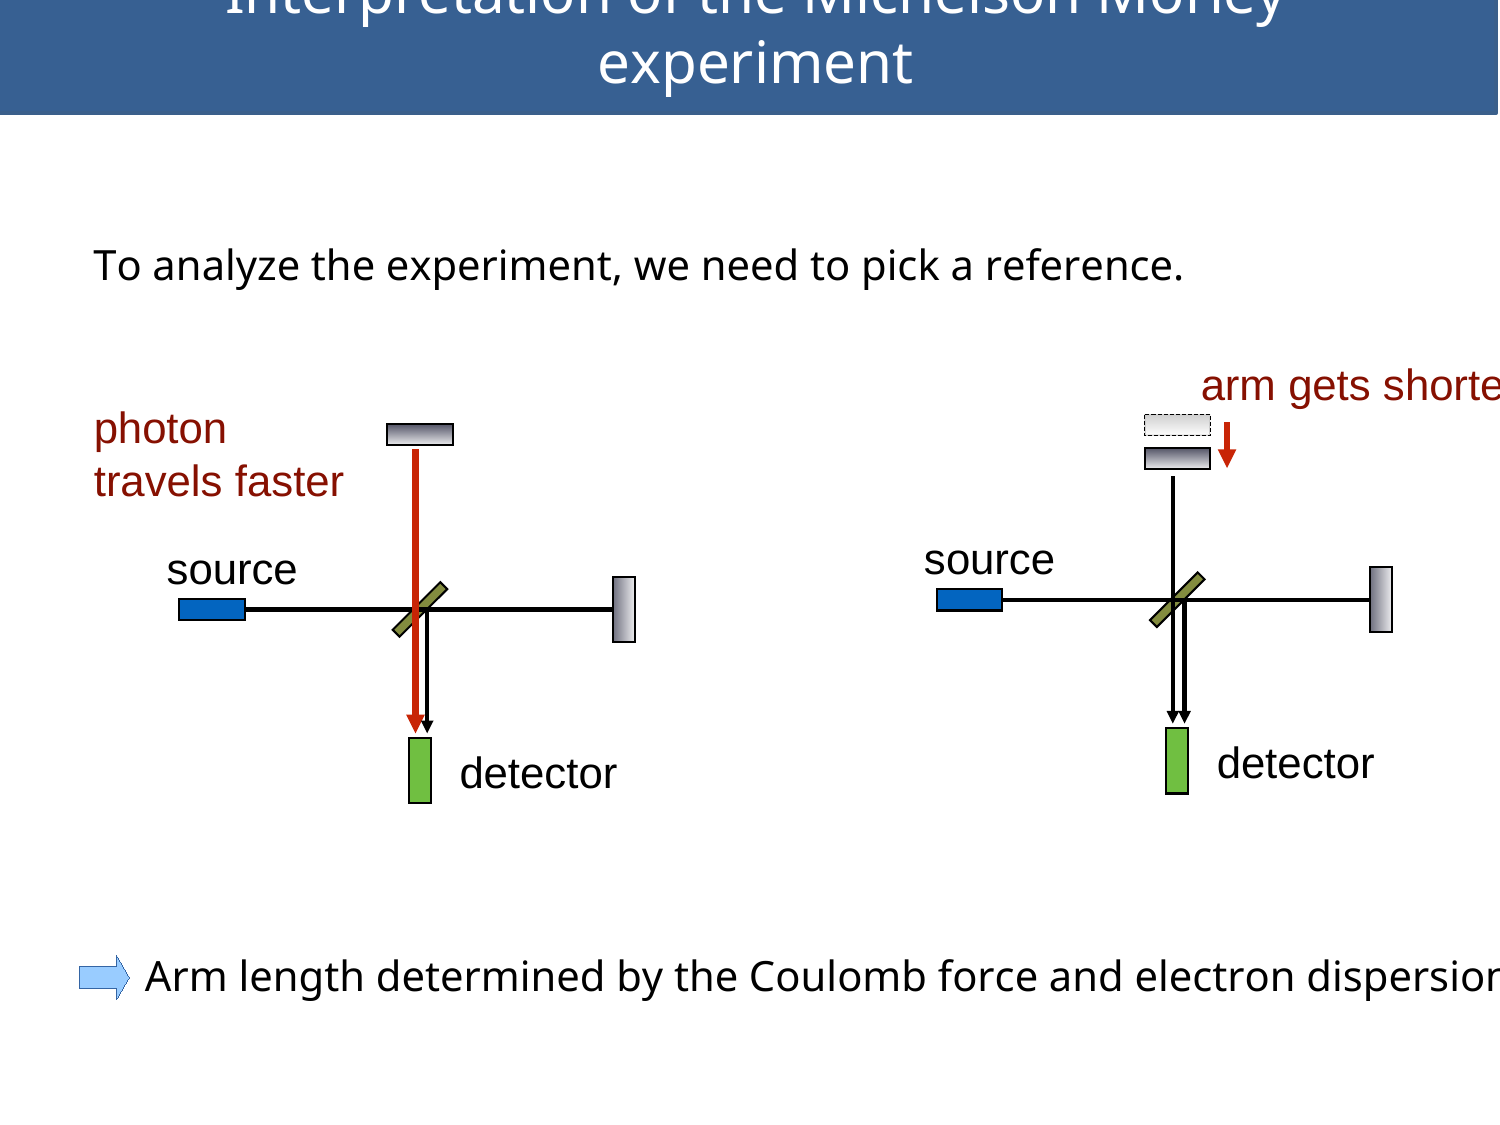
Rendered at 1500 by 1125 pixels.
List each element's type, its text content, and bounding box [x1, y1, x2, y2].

text_box photon travels faster [85, 428, 385, 477]
text_box [392, 612, 412, 637]
text_box [936, 588, 1002, 611]
text_box [1144, 447, 1210, 470]
text_box [1175, 572, 1205, 598]
text_box Interpretation of the Michelson Morley experiment [61, 27, 1450, 96]
text_box [1144, 414, 1211, 436]
text_box source [158, 542, 263, 592]
text_box [179, 598, 245, 621]
text_box [409, 737, 431, 804]
text_box source [915, 533, 1020, 582]
text_box [79, 955, 130, 1000]
text_box arm gets shorter [1192, 358, 1429, 408]
text_box [612, 576, 635, 643]
text_box [387, 423, 453, 446]
text_box [1149, 602, 1171, 627]
text_box [419, 582, 448, 607]
text_box Arm length determined by the Coulomb force and electron dispersion [130, 942, 1429, 1008]
text_box To analyze the experiment, we need to pick a reference. [93, 239, 1303, 285]
text_box [1370, 567, 1392, 633]
text_box detector [1208, 736, 1331, 786]
text_box detector [451, 746, 573, 795]
text_box [1166, 728, 1189, 794]
text_box [1175, 602, 1182, 609]
